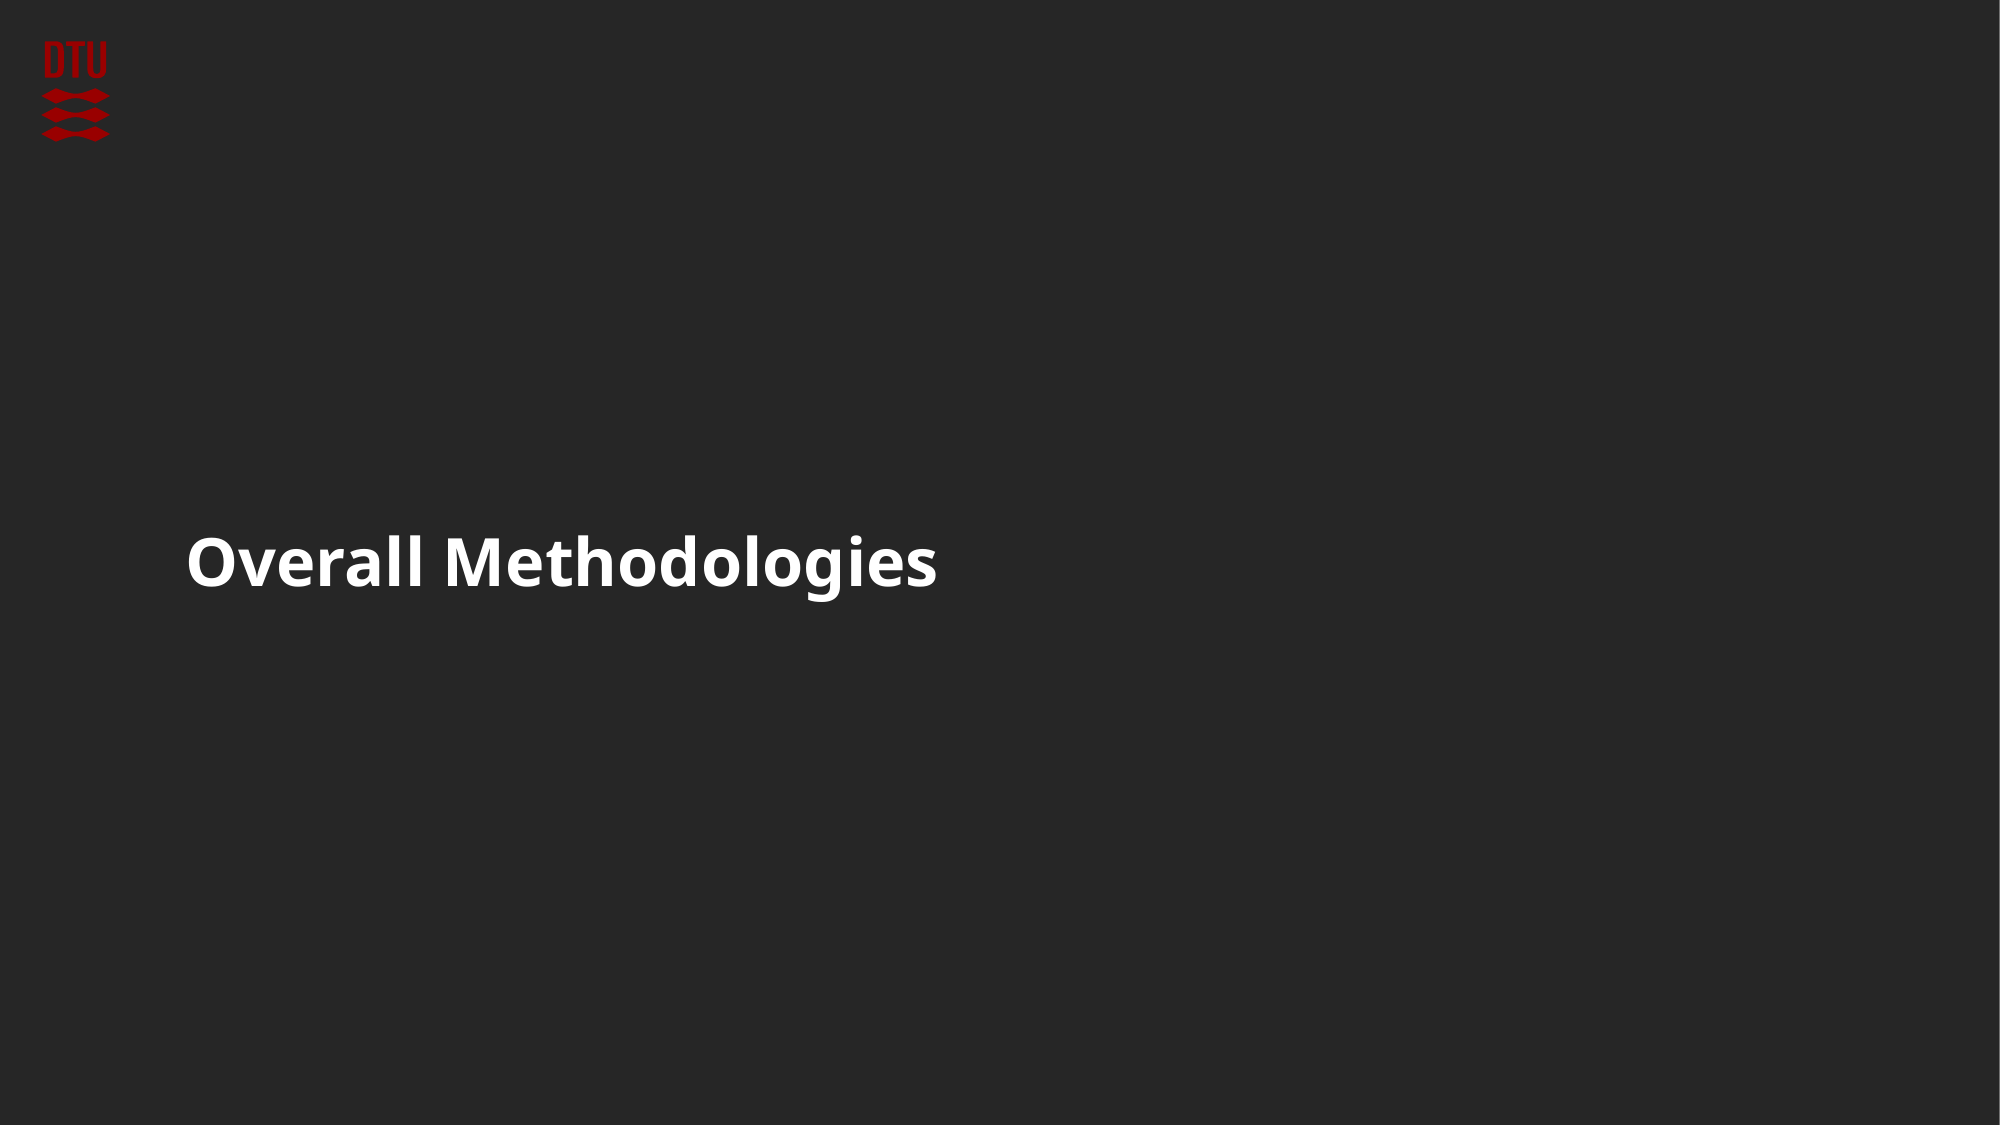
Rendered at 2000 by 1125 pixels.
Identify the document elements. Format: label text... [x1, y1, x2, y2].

subtitle Overall Methodologies [185, 383, 1861, 739]
